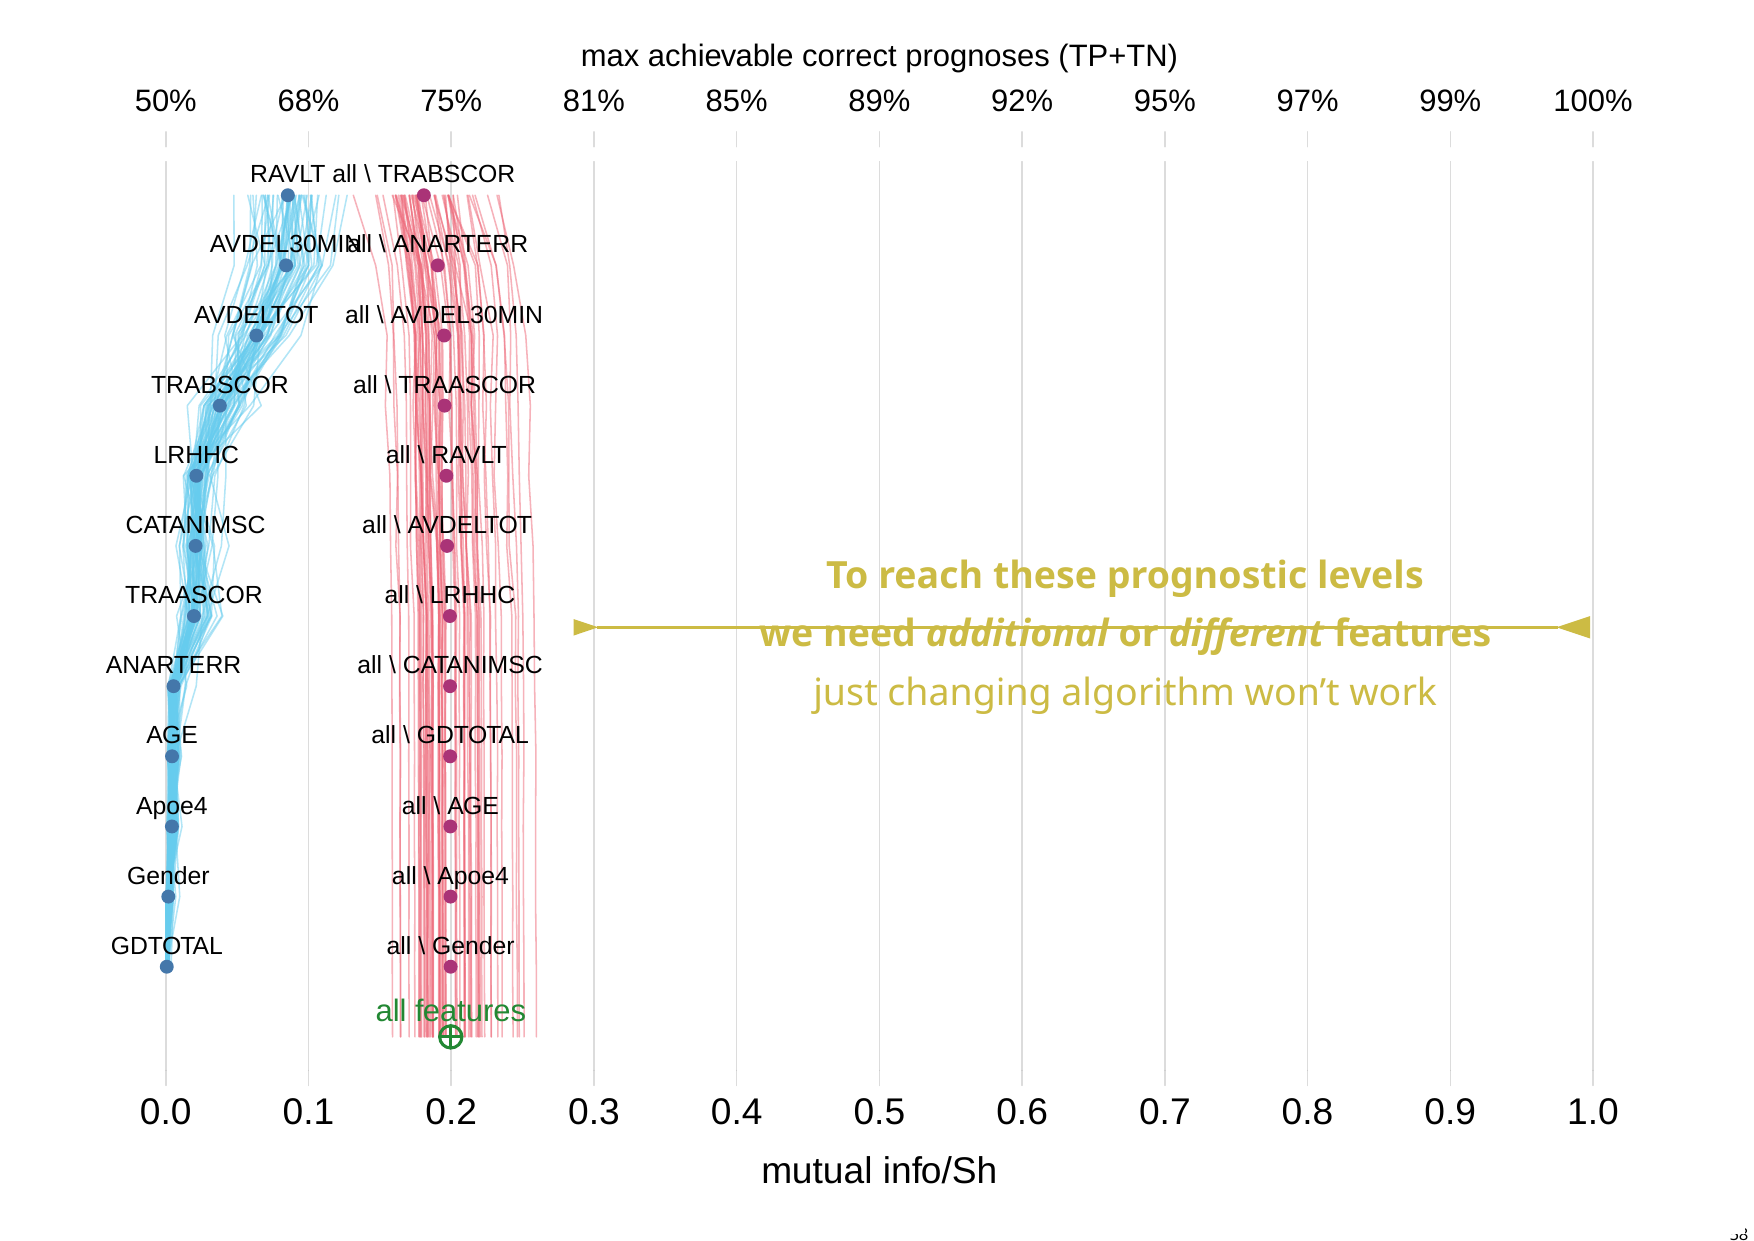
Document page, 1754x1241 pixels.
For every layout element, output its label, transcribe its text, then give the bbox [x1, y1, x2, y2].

text_box To reach these prognostic levels we need additional or different features just changing algorithm won’t work [744, 629, 1420, 680]
picture [9, 6, 1745, 1235]
text_box To reach these prognostic levels we need additional or different features just changing algorithm won’t work [744, 540, 1420, 626]
